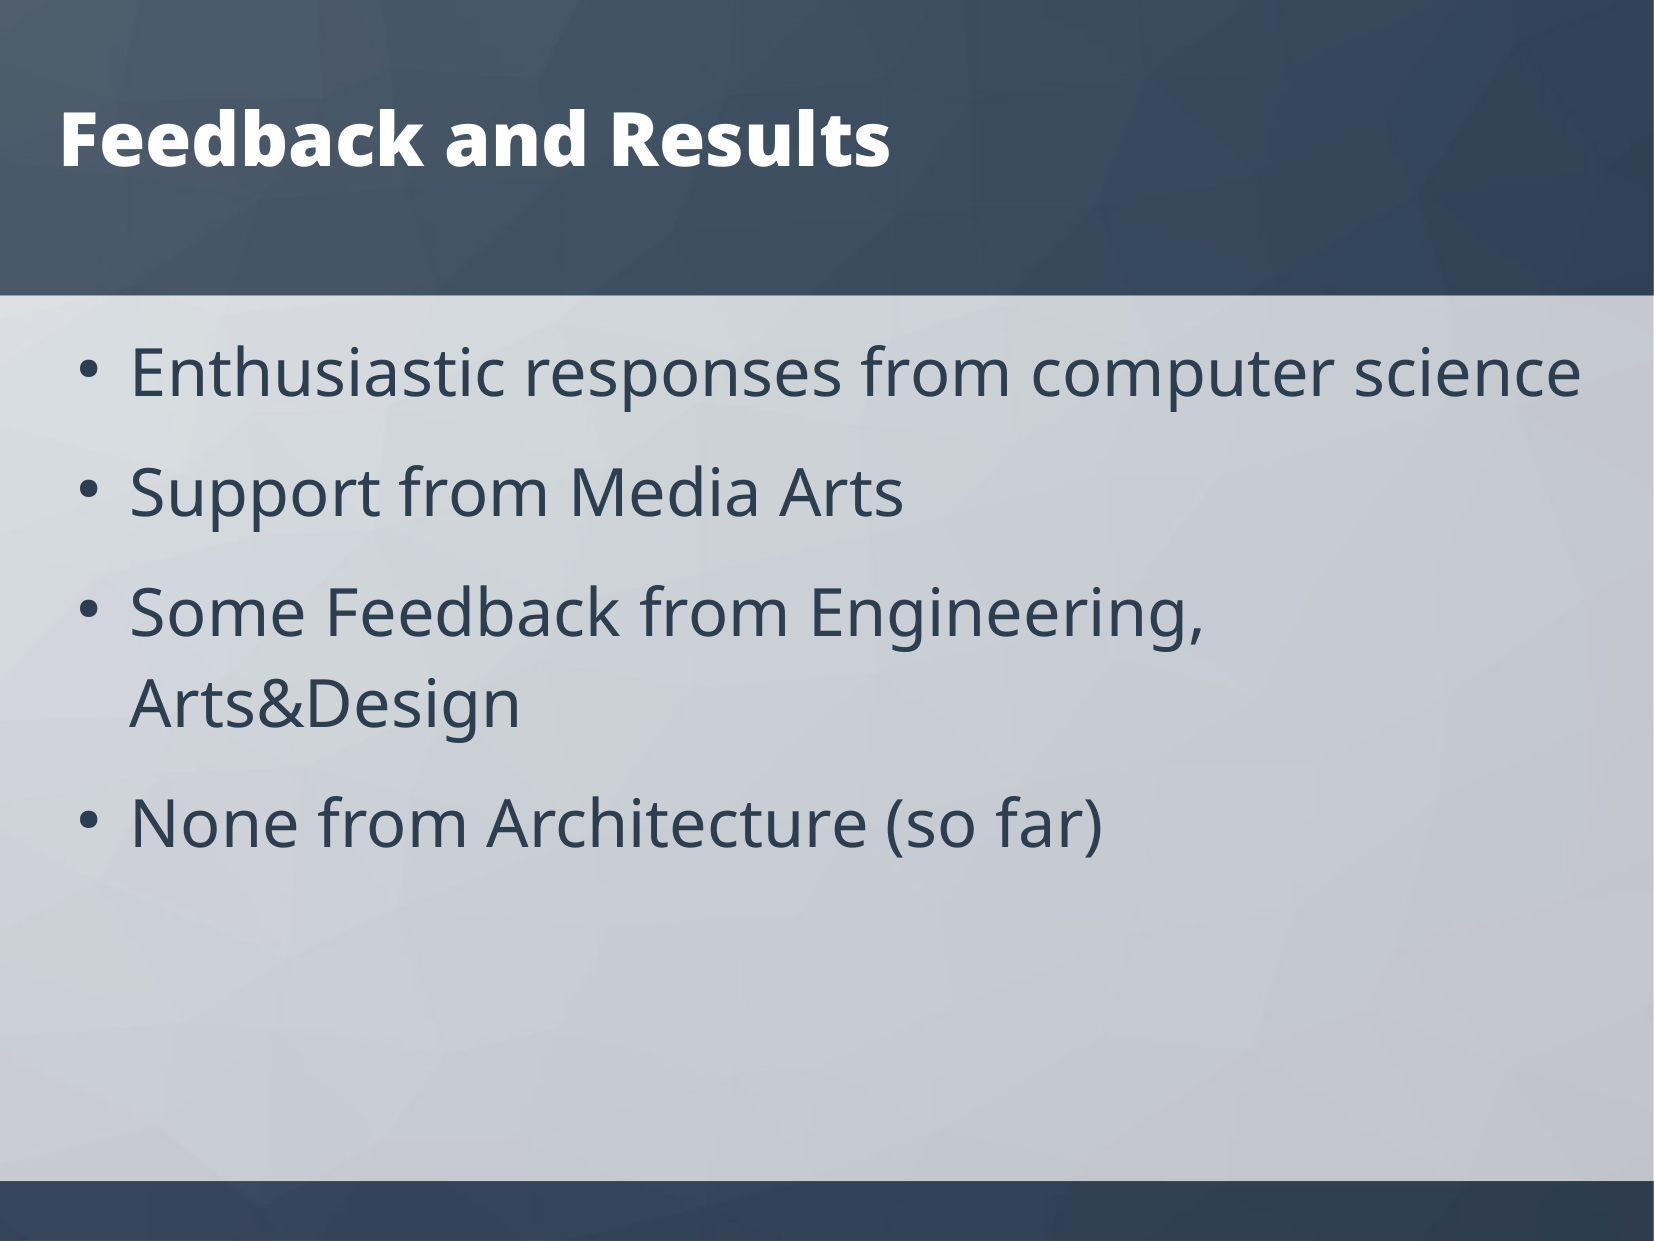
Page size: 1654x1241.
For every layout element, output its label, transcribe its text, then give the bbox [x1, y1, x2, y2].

title Feedback and Results [59, 59, 1595, 217]
list Enthusiastic responses from computer science Support from Media Arts Some Feedback from Engineering, Arts&Design None from Architecture (so far) [59, 324, 1595, 1152]
